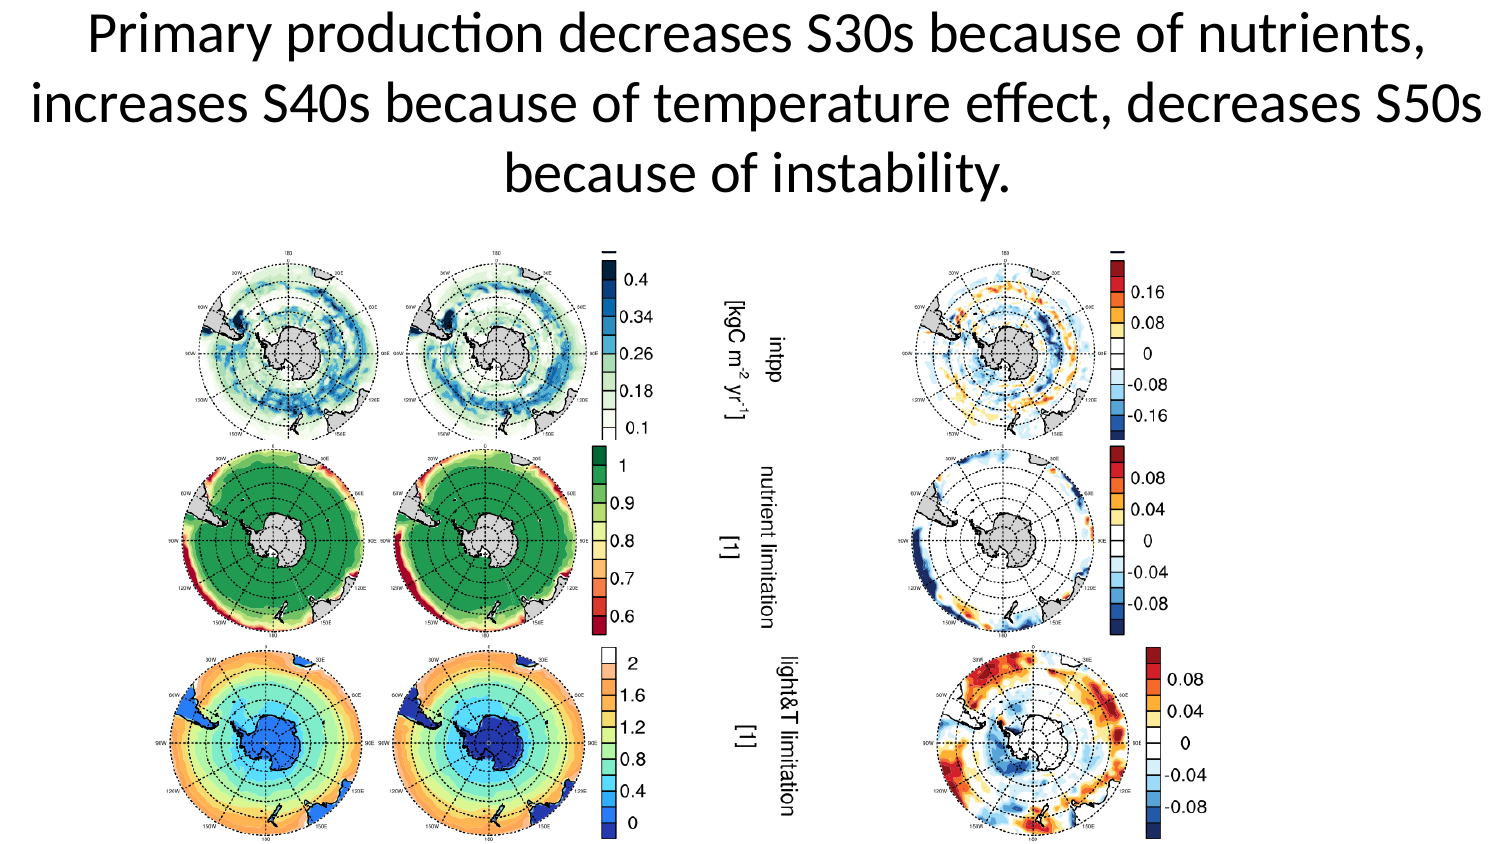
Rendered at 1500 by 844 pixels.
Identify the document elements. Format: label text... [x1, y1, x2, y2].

picture [160, 251, 1175, 639]
title Primary production decreases S30s because of nutrients, increases S40s because of temperature effect, decreases S50s because of instability. [15, 0, 1500, 128]
picture [147, 642, 1213, 844]
